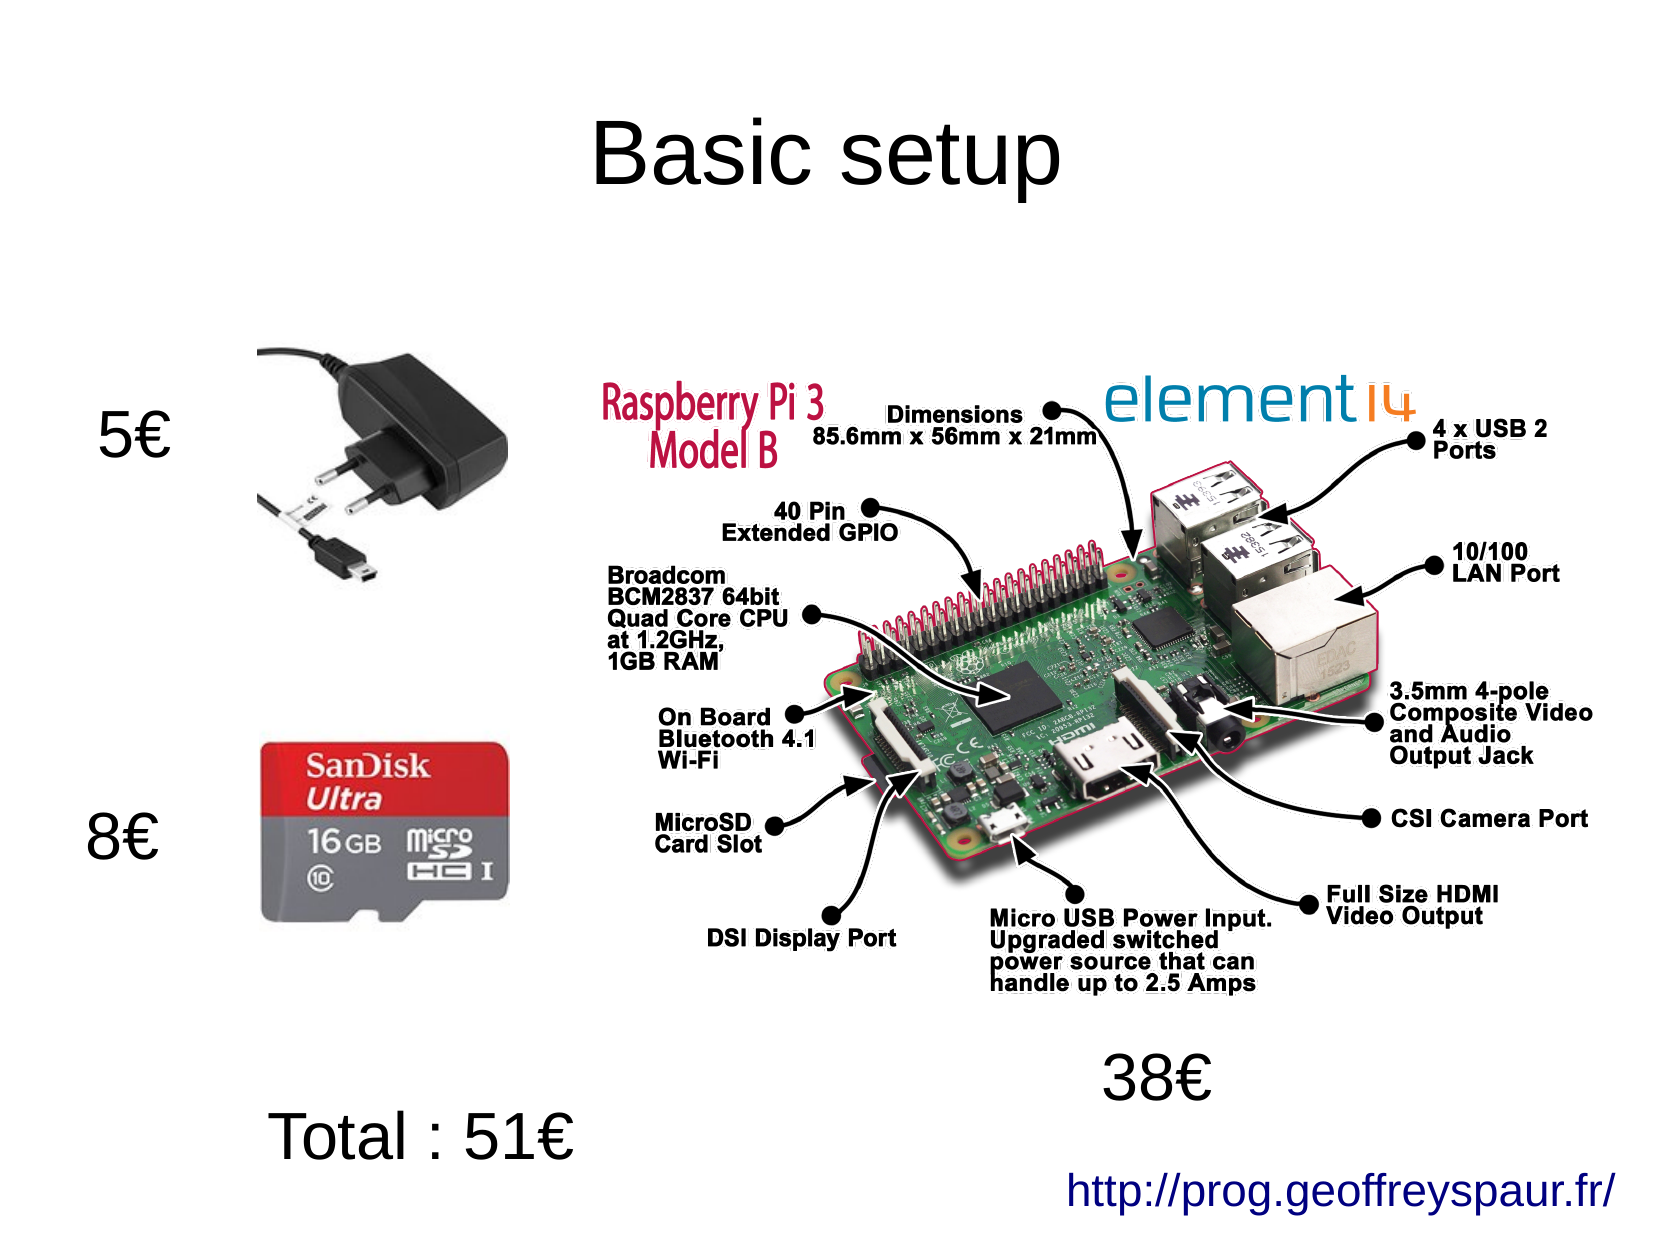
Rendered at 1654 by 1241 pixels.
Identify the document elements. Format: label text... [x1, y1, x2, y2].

picture [259, 706, 510, 957]
picture [257, 340, 508, 591]
title Basic setup [82, 49, 1571, 257]
text_box 8€ [70, 791, 201, 881]
text_box Total : 51€ [252, 1091, 591, 1182]
text_box 38€ [1086, 1032, 1229, 1123]
text_box http://prog.geoffreyspaur.fr/ [1051, 1157, 1631, 1224]
text_box 5€ [82, 389, 201, 480]
picture [590, 362, 1607, 1004]
